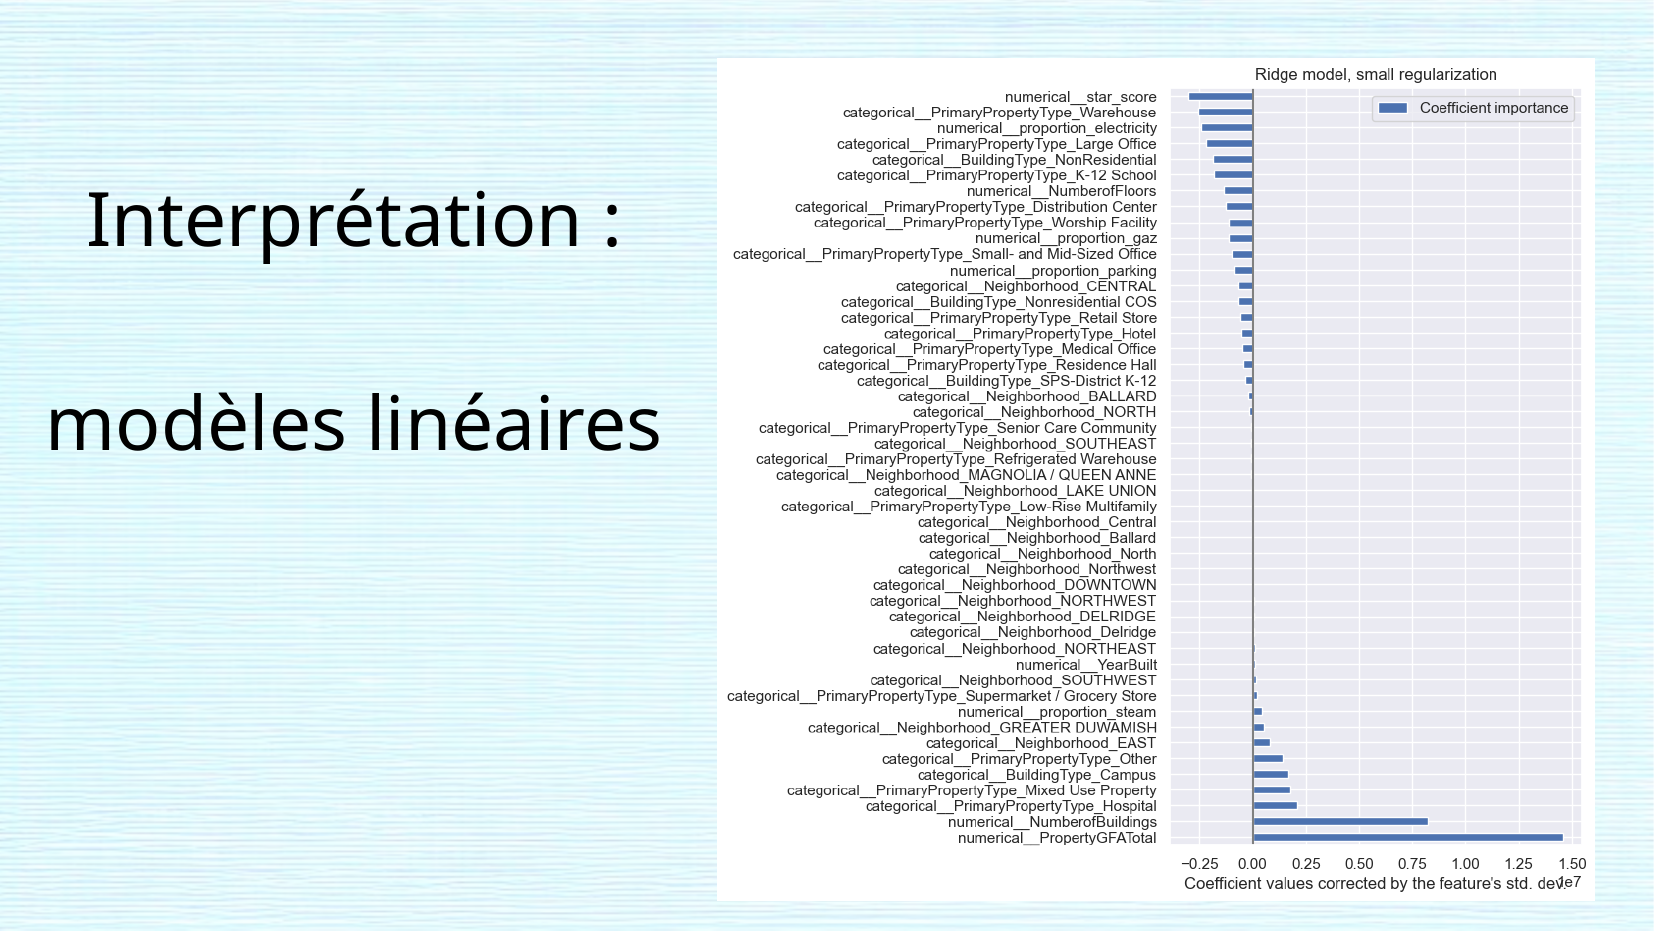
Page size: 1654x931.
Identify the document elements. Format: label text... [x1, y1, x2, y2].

title Interprétation : modèles linéaires [29, 206, 680, 432]
picture [717, 58, 1595, 901]
